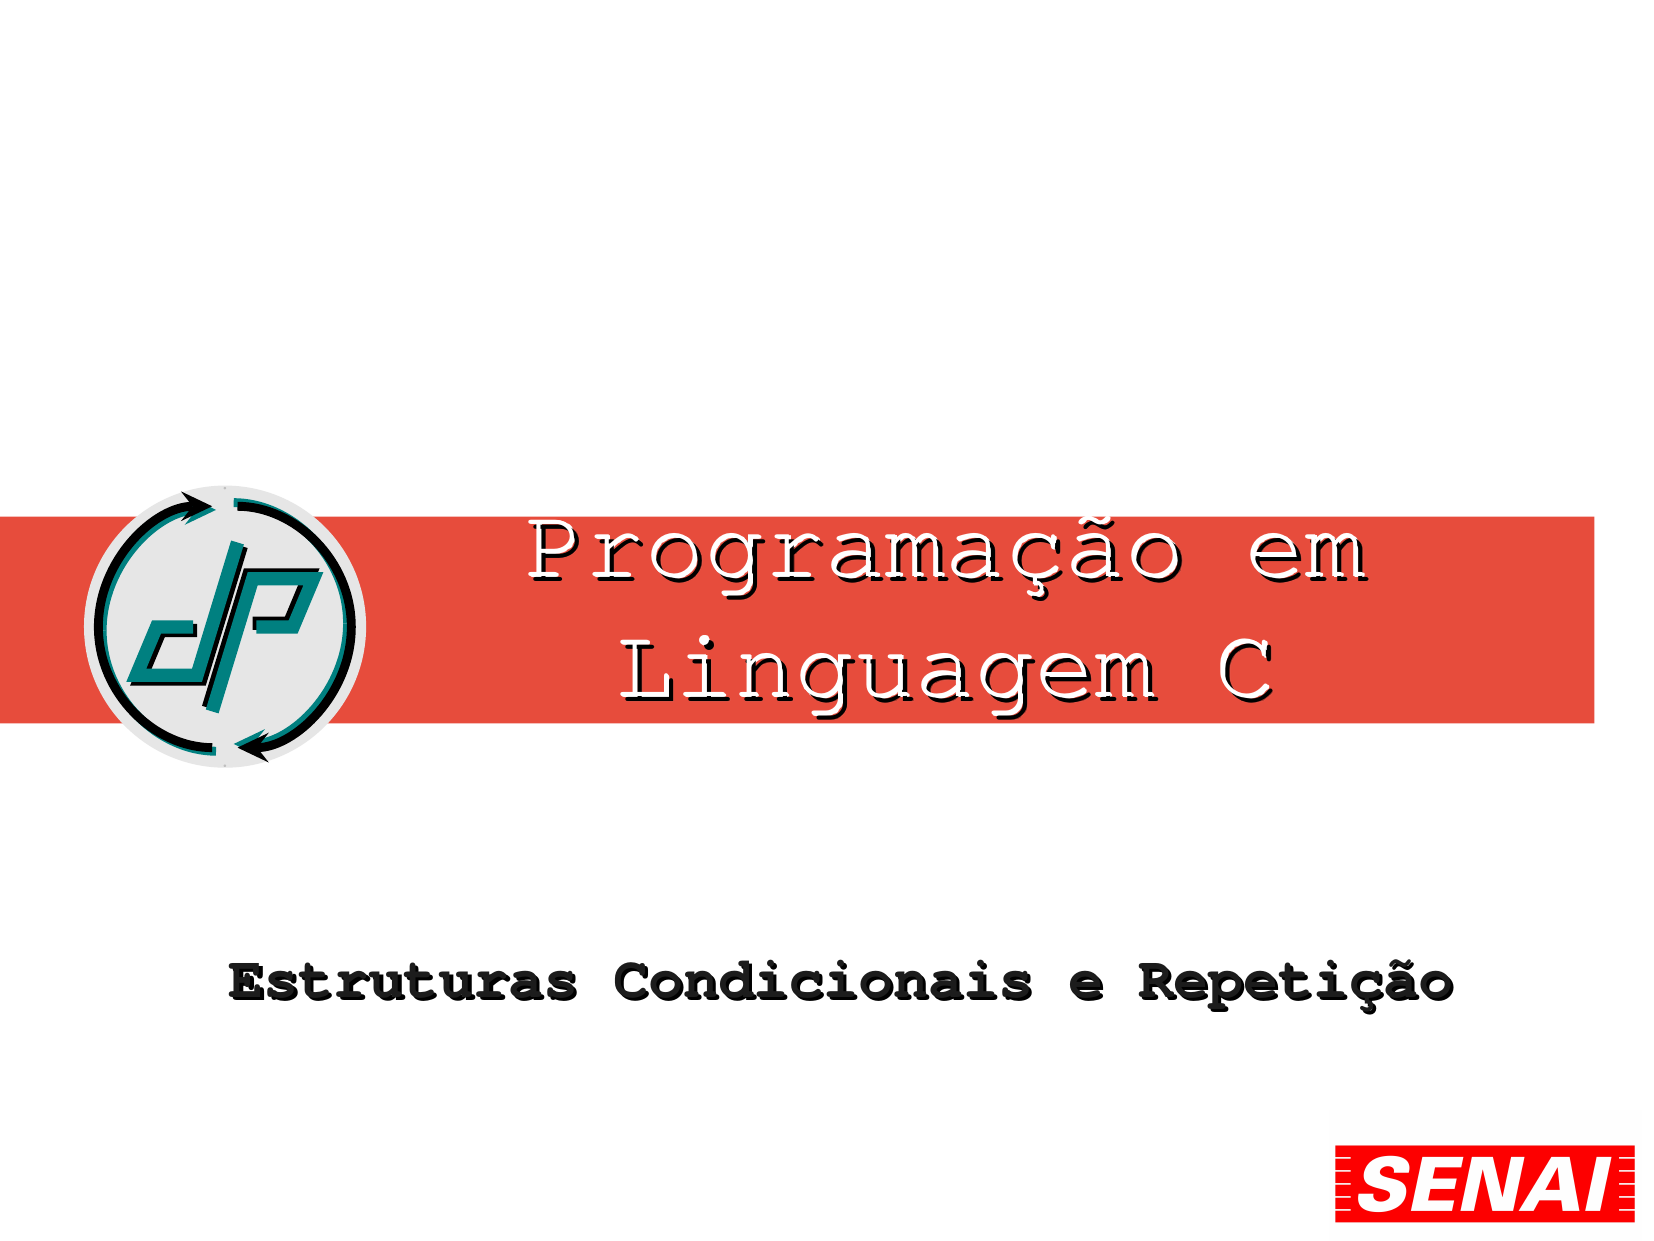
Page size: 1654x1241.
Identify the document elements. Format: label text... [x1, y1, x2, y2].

picture [1329, 1110, 1642, 1241]
picture [83, 485, 367, 768]
title Programação em Linguagem C [177, 481, 1654, 629]
subtitle Estruturas Condicionais e Repetição [88, 767, 1595, 1182]
